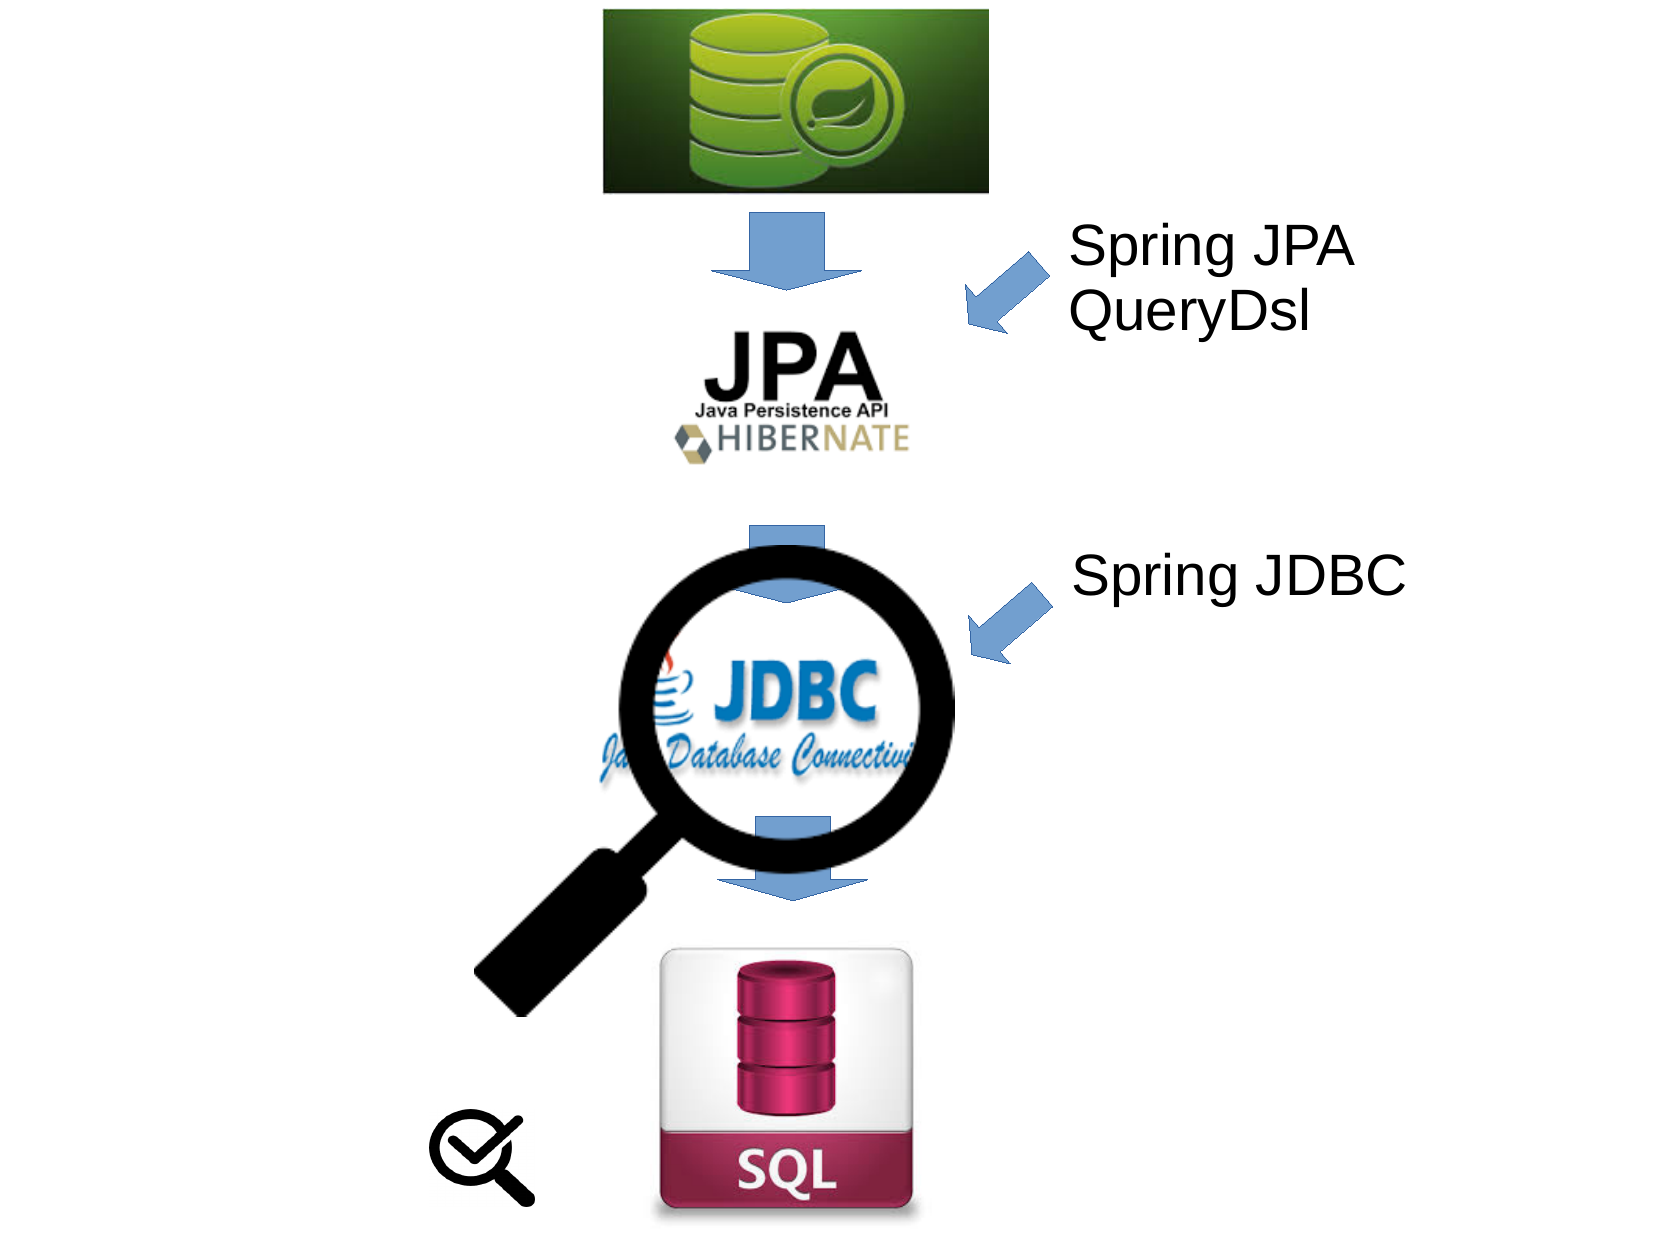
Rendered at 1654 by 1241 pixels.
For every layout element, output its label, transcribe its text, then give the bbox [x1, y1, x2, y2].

text_box [749, 525, 825, 545]
text_box Spring JPA QueryDsl [1053, 205, 1371, 351]
picture [429, 1109, 535, 1207]
picture [666, 325, 922, 466]
picture [474, 545, 955, 1230]
picture [602, 8, 989, 195]
text_box [711, 212, 862, 291]
text_box [968, 582, 1053, 664]
text_box [965, 251, 1050, 334]
text_box Spring JDBC [1056, 535, 1424, 616]
